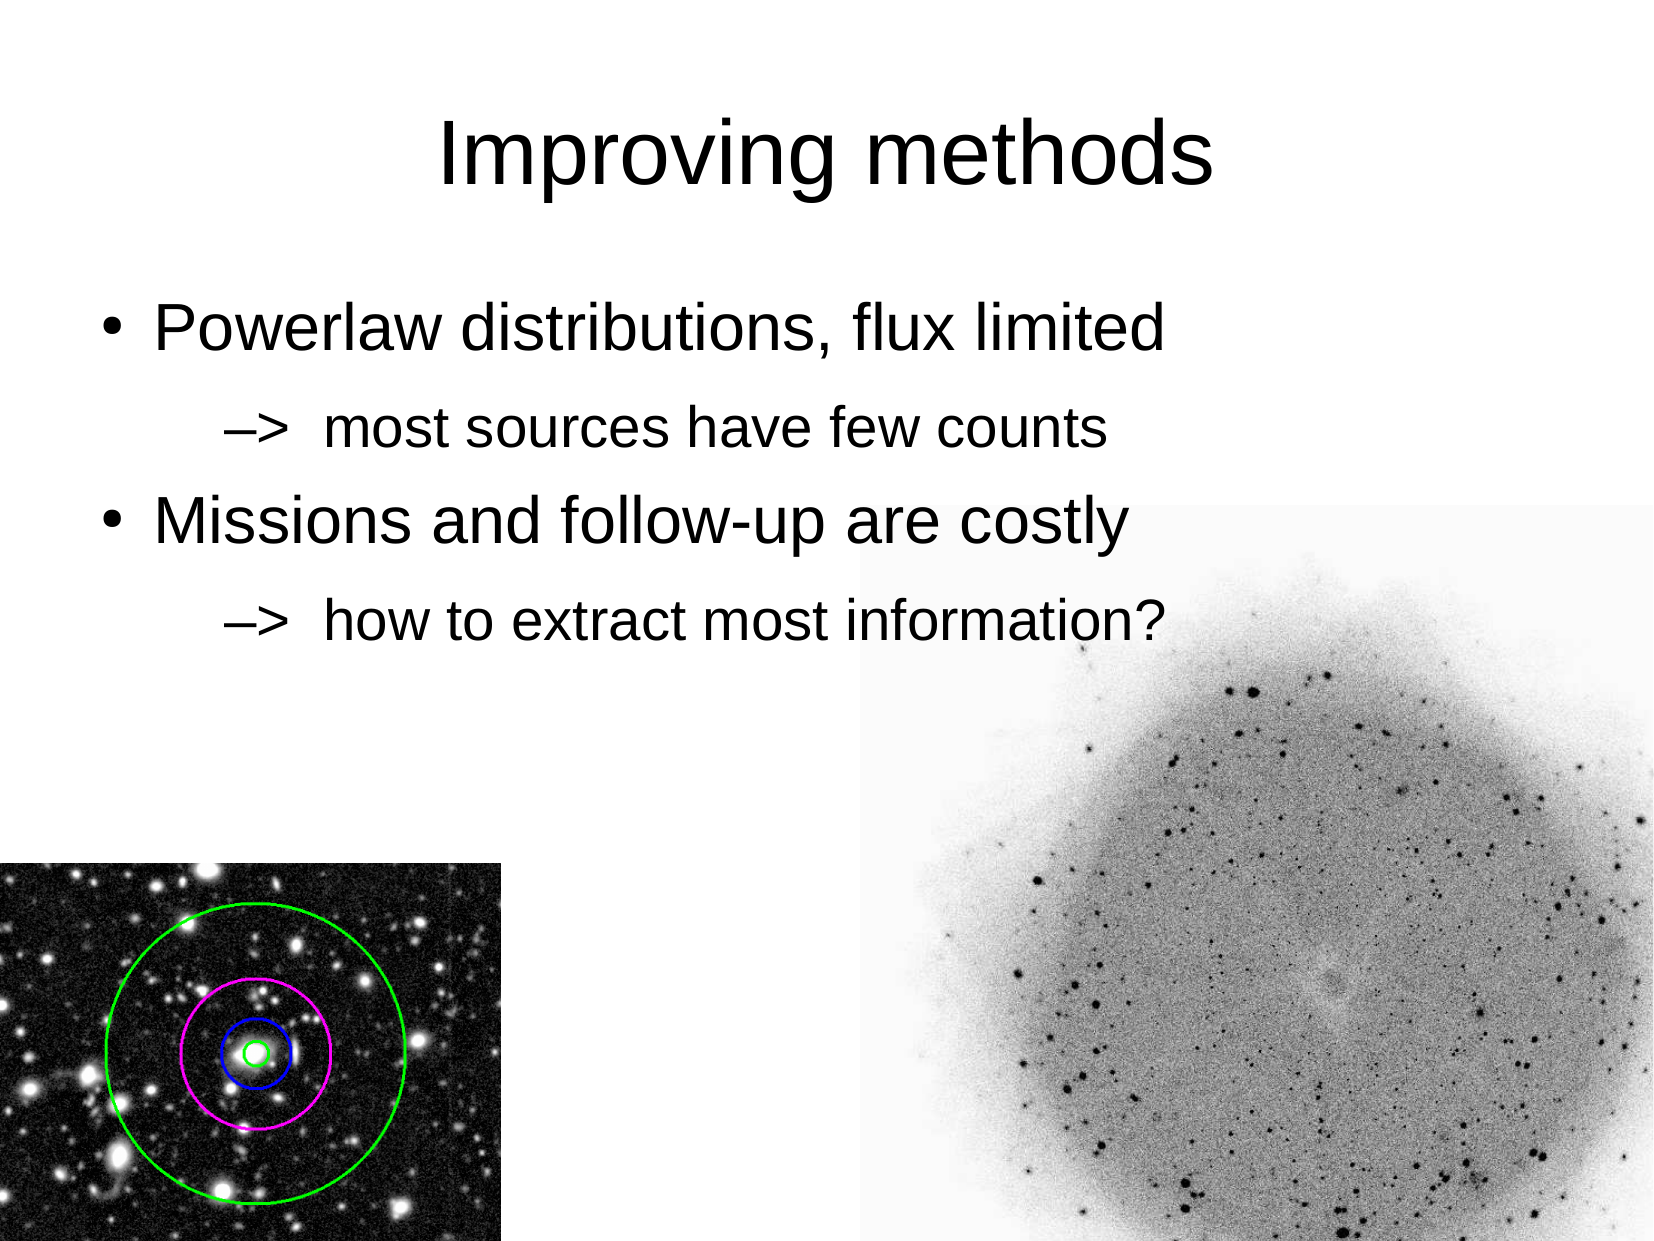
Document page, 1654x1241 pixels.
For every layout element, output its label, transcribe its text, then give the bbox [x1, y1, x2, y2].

title Improving methods [82, 49, 1571, 257]
picture [860, 505, 1654, 1241]
picture [0, 863, 501, 1241]
list Powerlaw distributions, flux limited –> most sources have few counts Missions and follow-up are costly –> how to extract most information? [82, 290, 1571, 1010]
